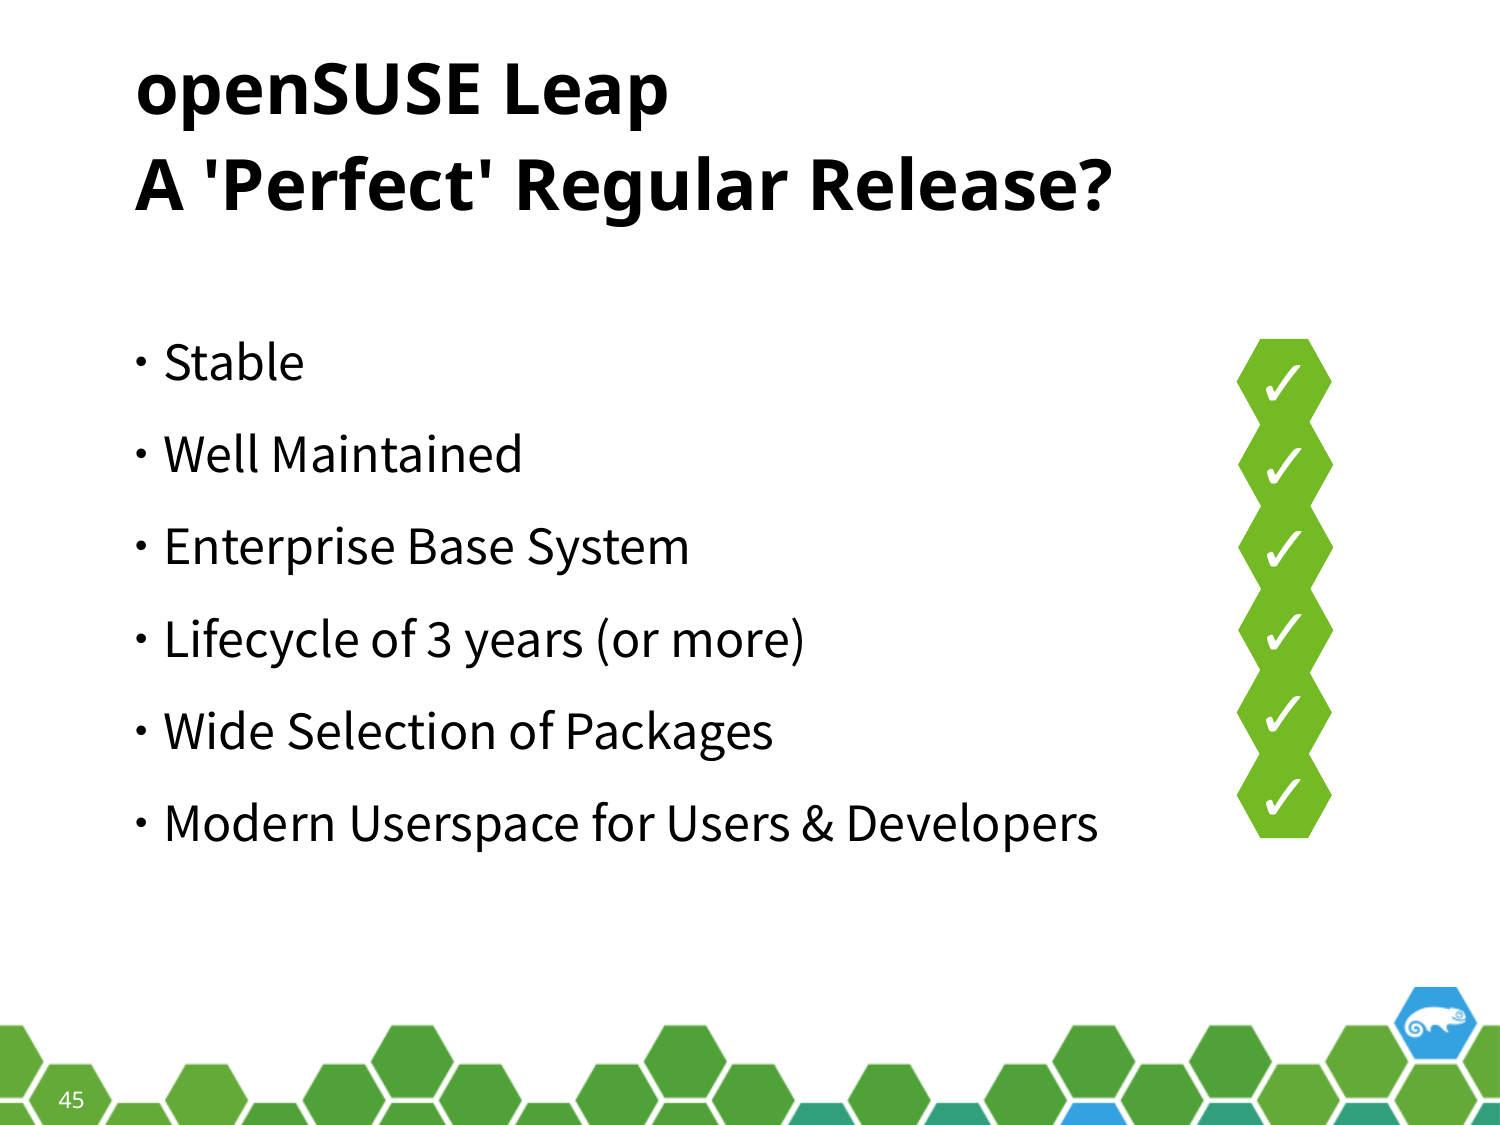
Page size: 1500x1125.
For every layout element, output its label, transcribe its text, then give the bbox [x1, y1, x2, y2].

text_box ✓ [1236, 669, 1332, 754]
list Stable Well Maintained Enterprise Base System Lifecycle of 3 years (or more) Wide Selection of Packages Modern Userspace for Users & Developers [135, 327, 1372, 980]
picture [0, 987, 1500, 1125]
text_box ✓ [1238, 421, 1334, 506]
text_box ✓ [1238, 504, 1334, 589]
title openSUSE Leap A 'Perfect' Regular Release? [135, 46, 1372, 224]
text_box ✓ [1236, 338, 1332, 424]
text_box ✓ [1236, 752, 1332, 839]
text_box ✓ [1238, 587, 1334, 673]
